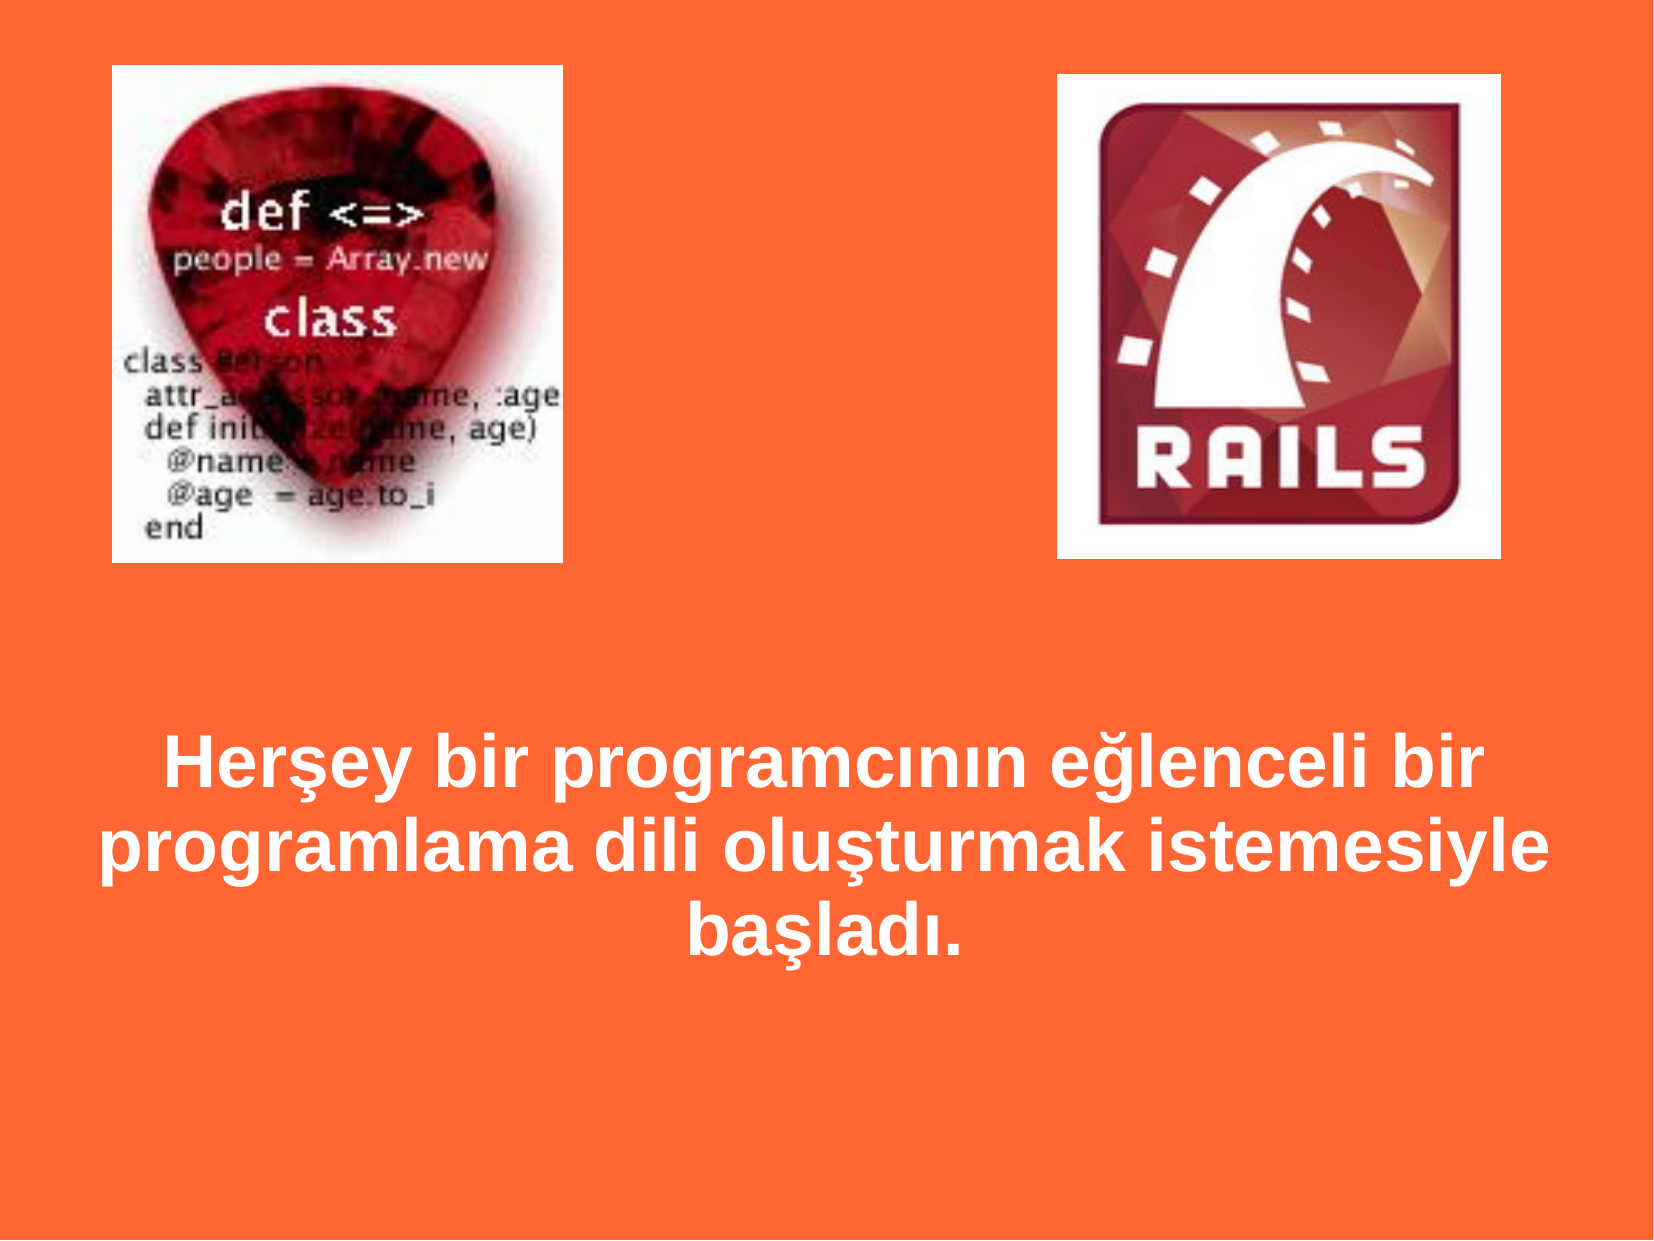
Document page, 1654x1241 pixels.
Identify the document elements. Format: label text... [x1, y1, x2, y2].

text_box Herşey bir programcının eğlenceli bir programlama dili oluşturmak istemesiyle başladı. [75, 712, 1576, 938]
picture [1057, 74, 1501, 559]
picture [112, 65, 563, 563]
